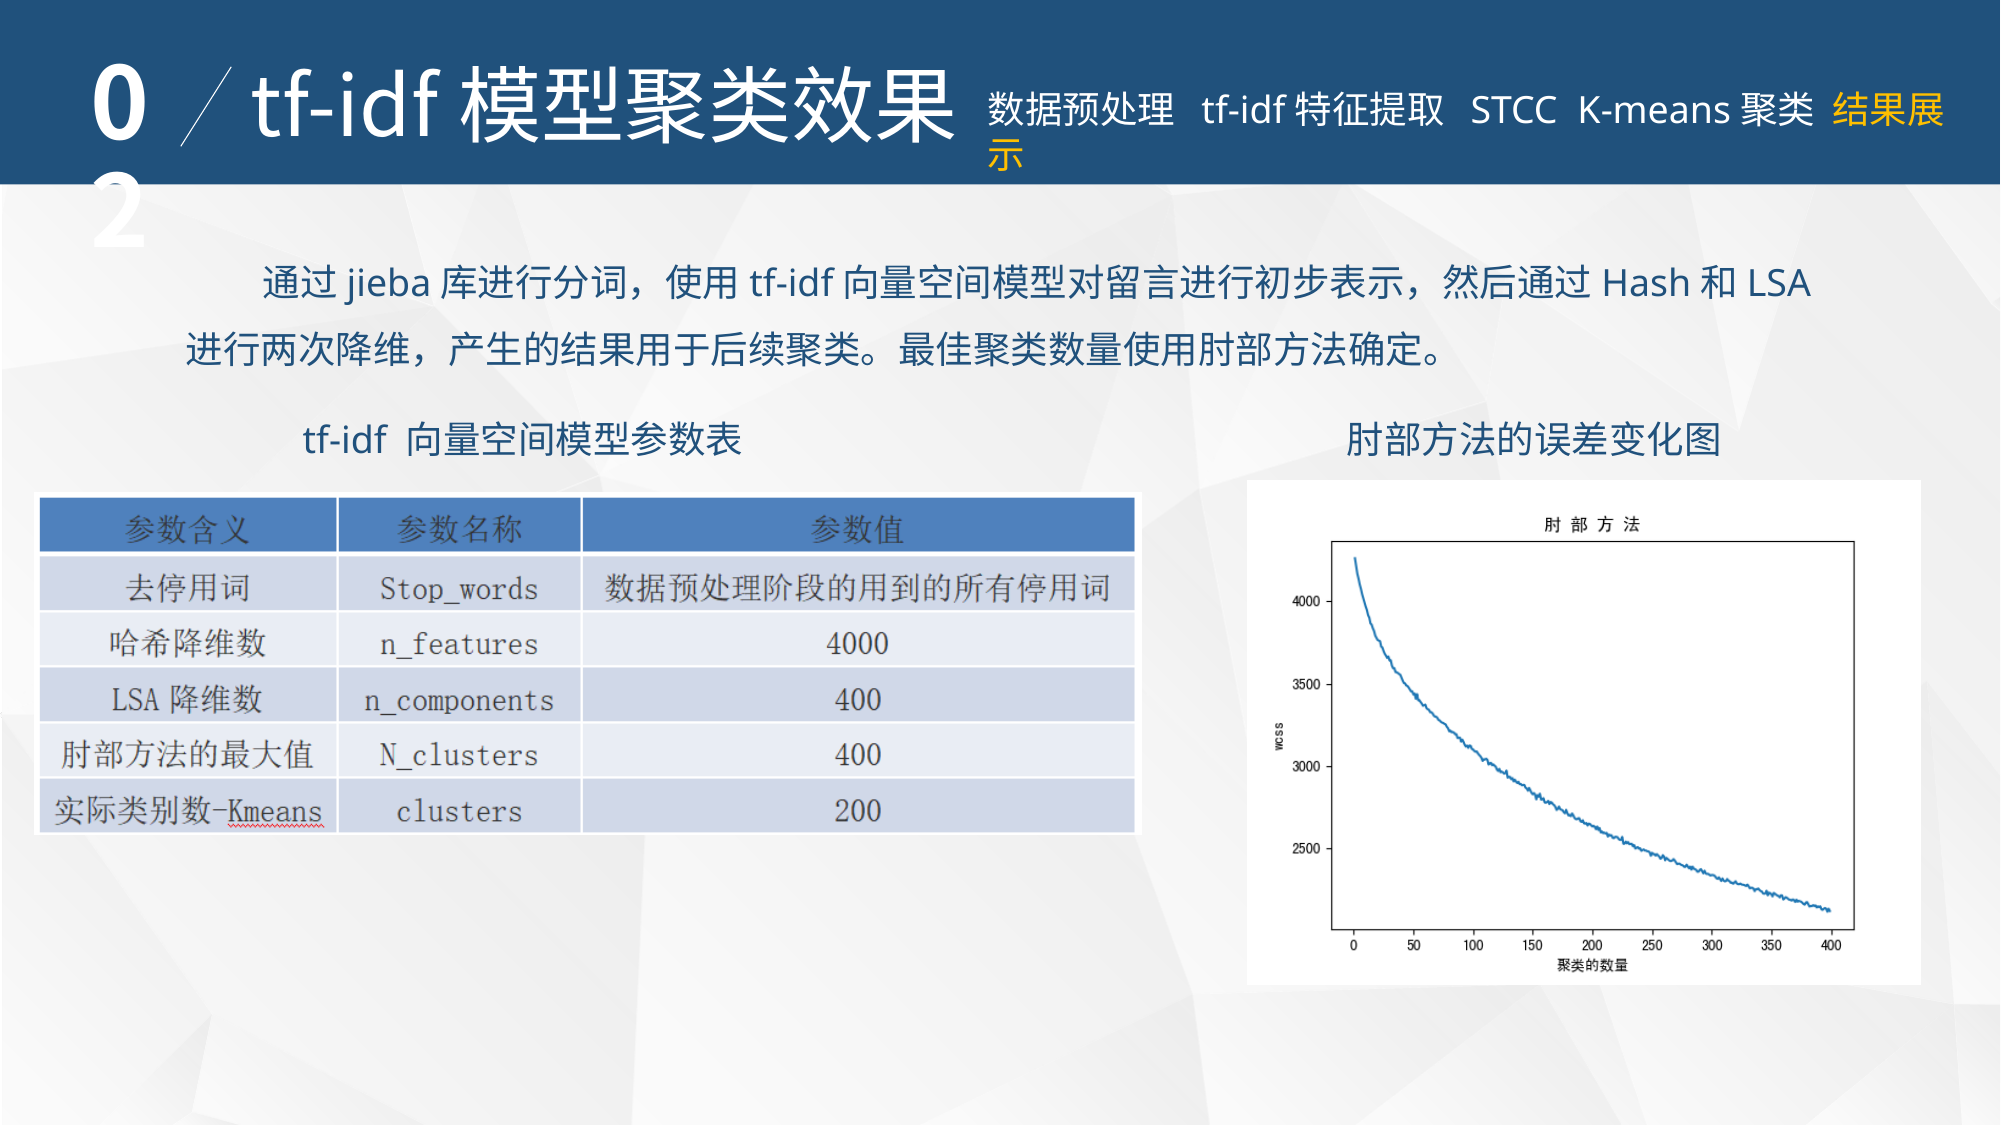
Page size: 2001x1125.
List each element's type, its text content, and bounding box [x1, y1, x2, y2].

list tf-idf模型聚类效果 [235, 57, 1378, 139]
picture [0, 0, 2001, 1125]
list 02 [75, 45, 218, 212]
text_box 通过jieba库进行分词，使用tf-idf向量空间模型对留言进行初步表示，然后通过Hash和LSA进行两次降维，产生的结果用于后续聚类。最佳聚类数量使用肘部方法确定。 tf-idf 向量空间模型参数表 肘部方法的误差变化图 [170, 229, 1856, 469]
text_box 数据预处理 tf-idf特征提取 STCC K-means聚类 结果展示 [973, 78, 1997, 184]
